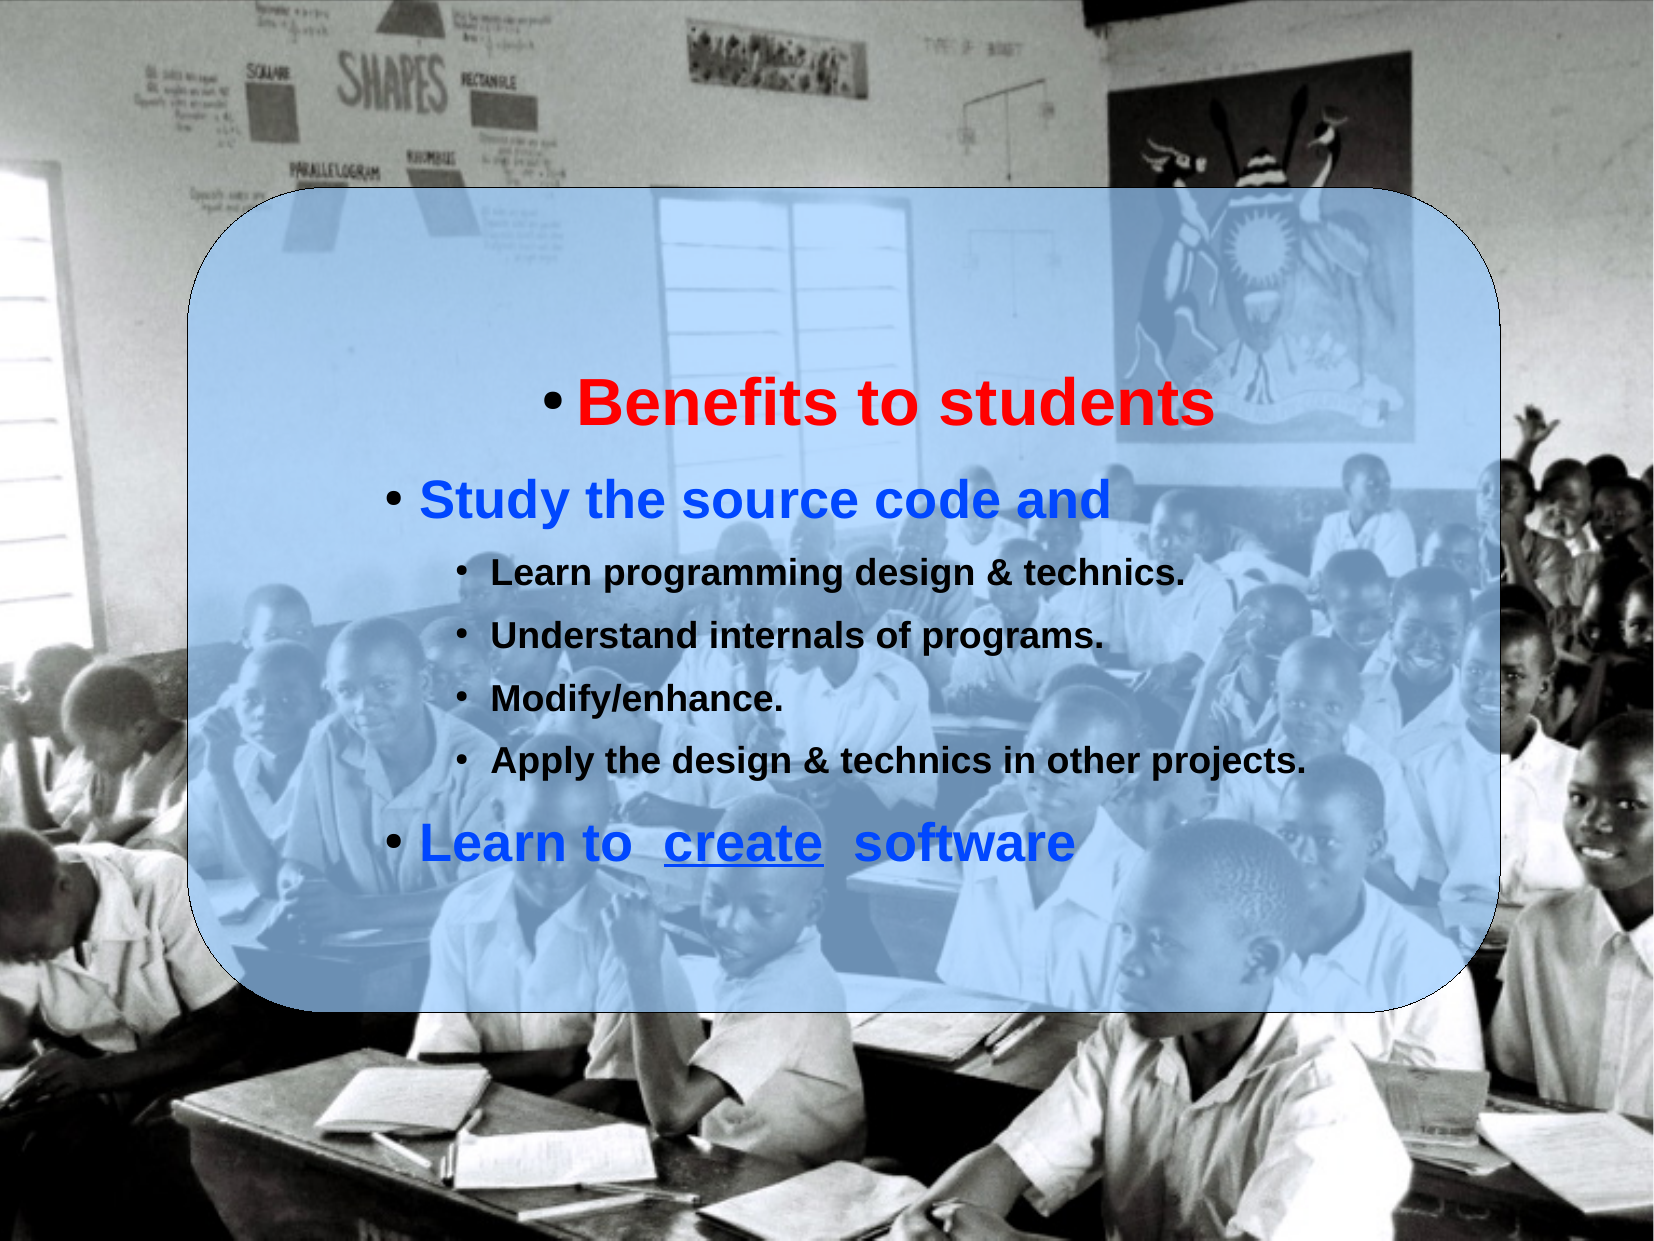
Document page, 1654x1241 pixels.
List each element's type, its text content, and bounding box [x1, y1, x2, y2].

picture [0, 0, 1654, 1241]
text_box Benefits to students Study the source code and Learn programming design & technics. Understand internals of programs. Modify/enhance. Apply the design & technics in other projects. Learn to create software [187, 187, 1501, 1013]
